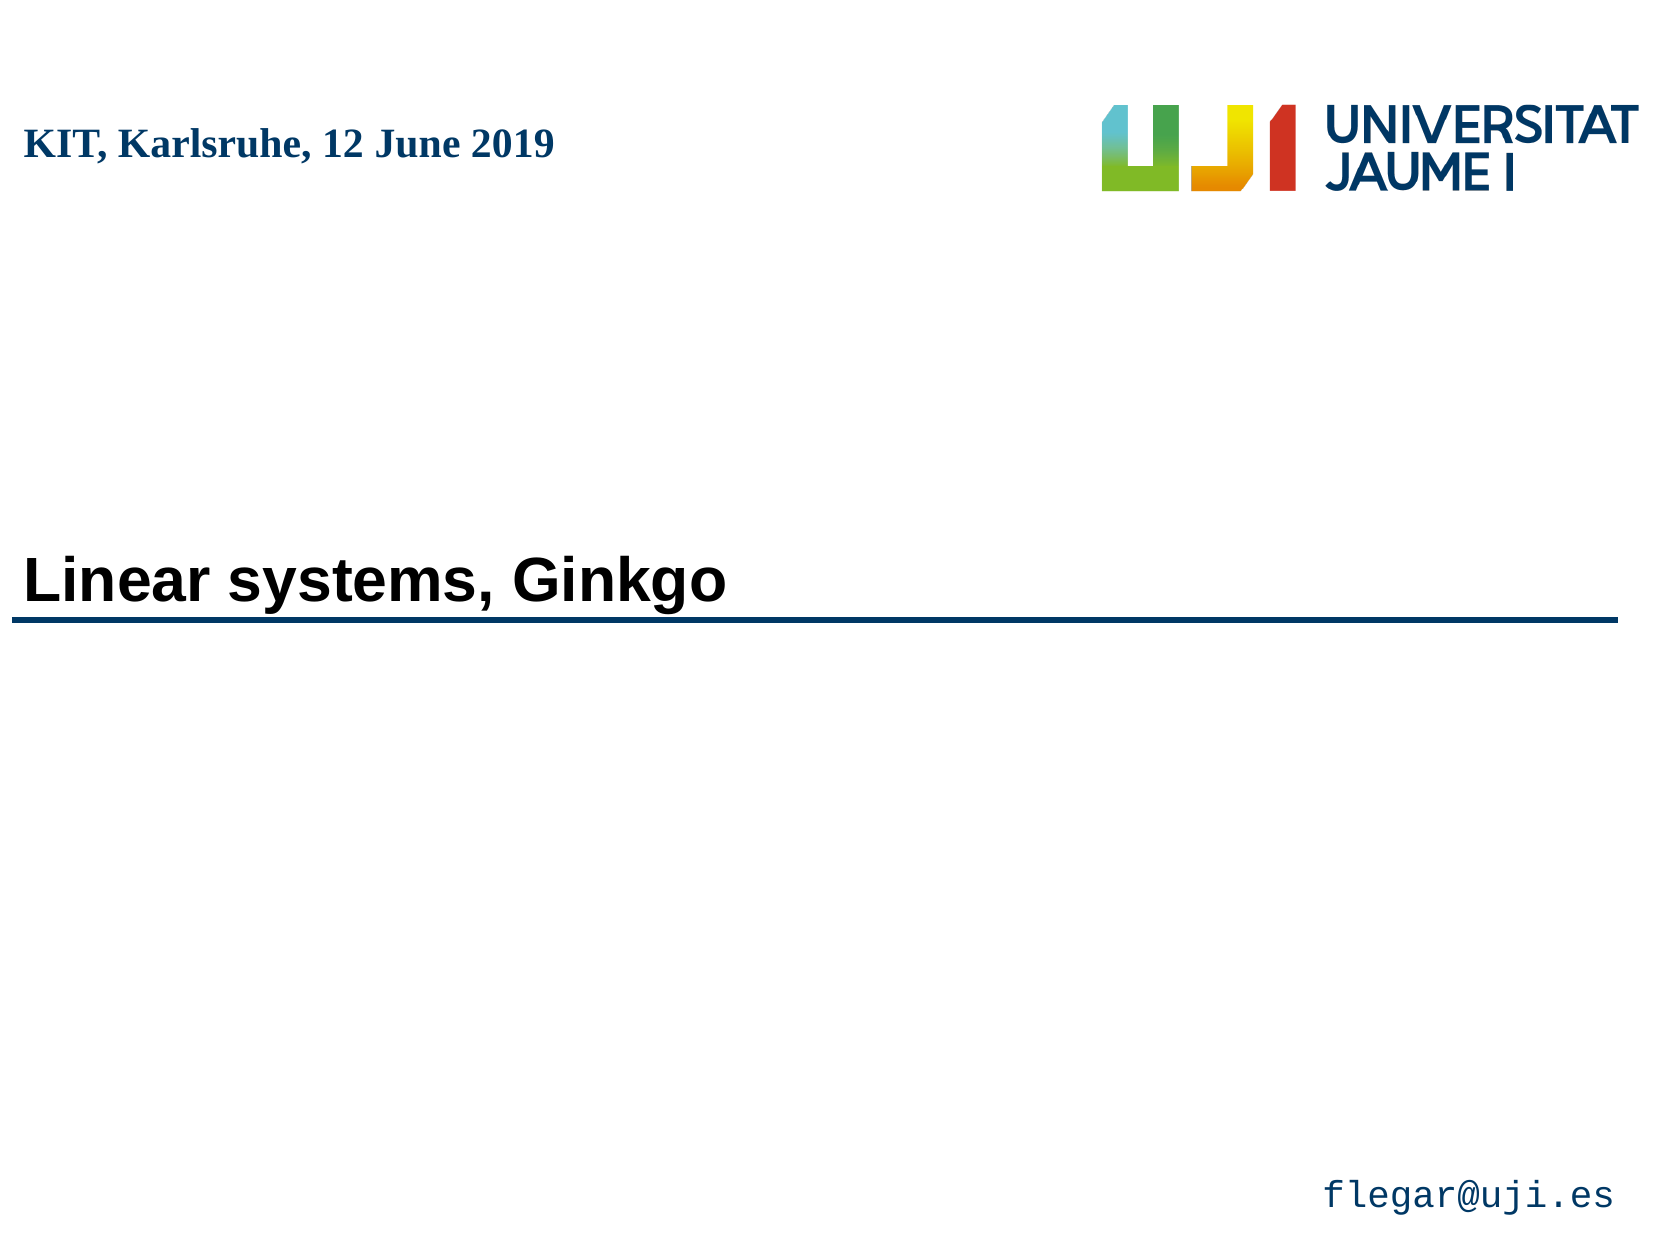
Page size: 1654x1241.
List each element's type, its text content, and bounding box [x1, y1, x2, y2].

title Linear systems, Ginkgo [23, 94, 1619, 615]
picture [1619, 94, 1648, 198]
